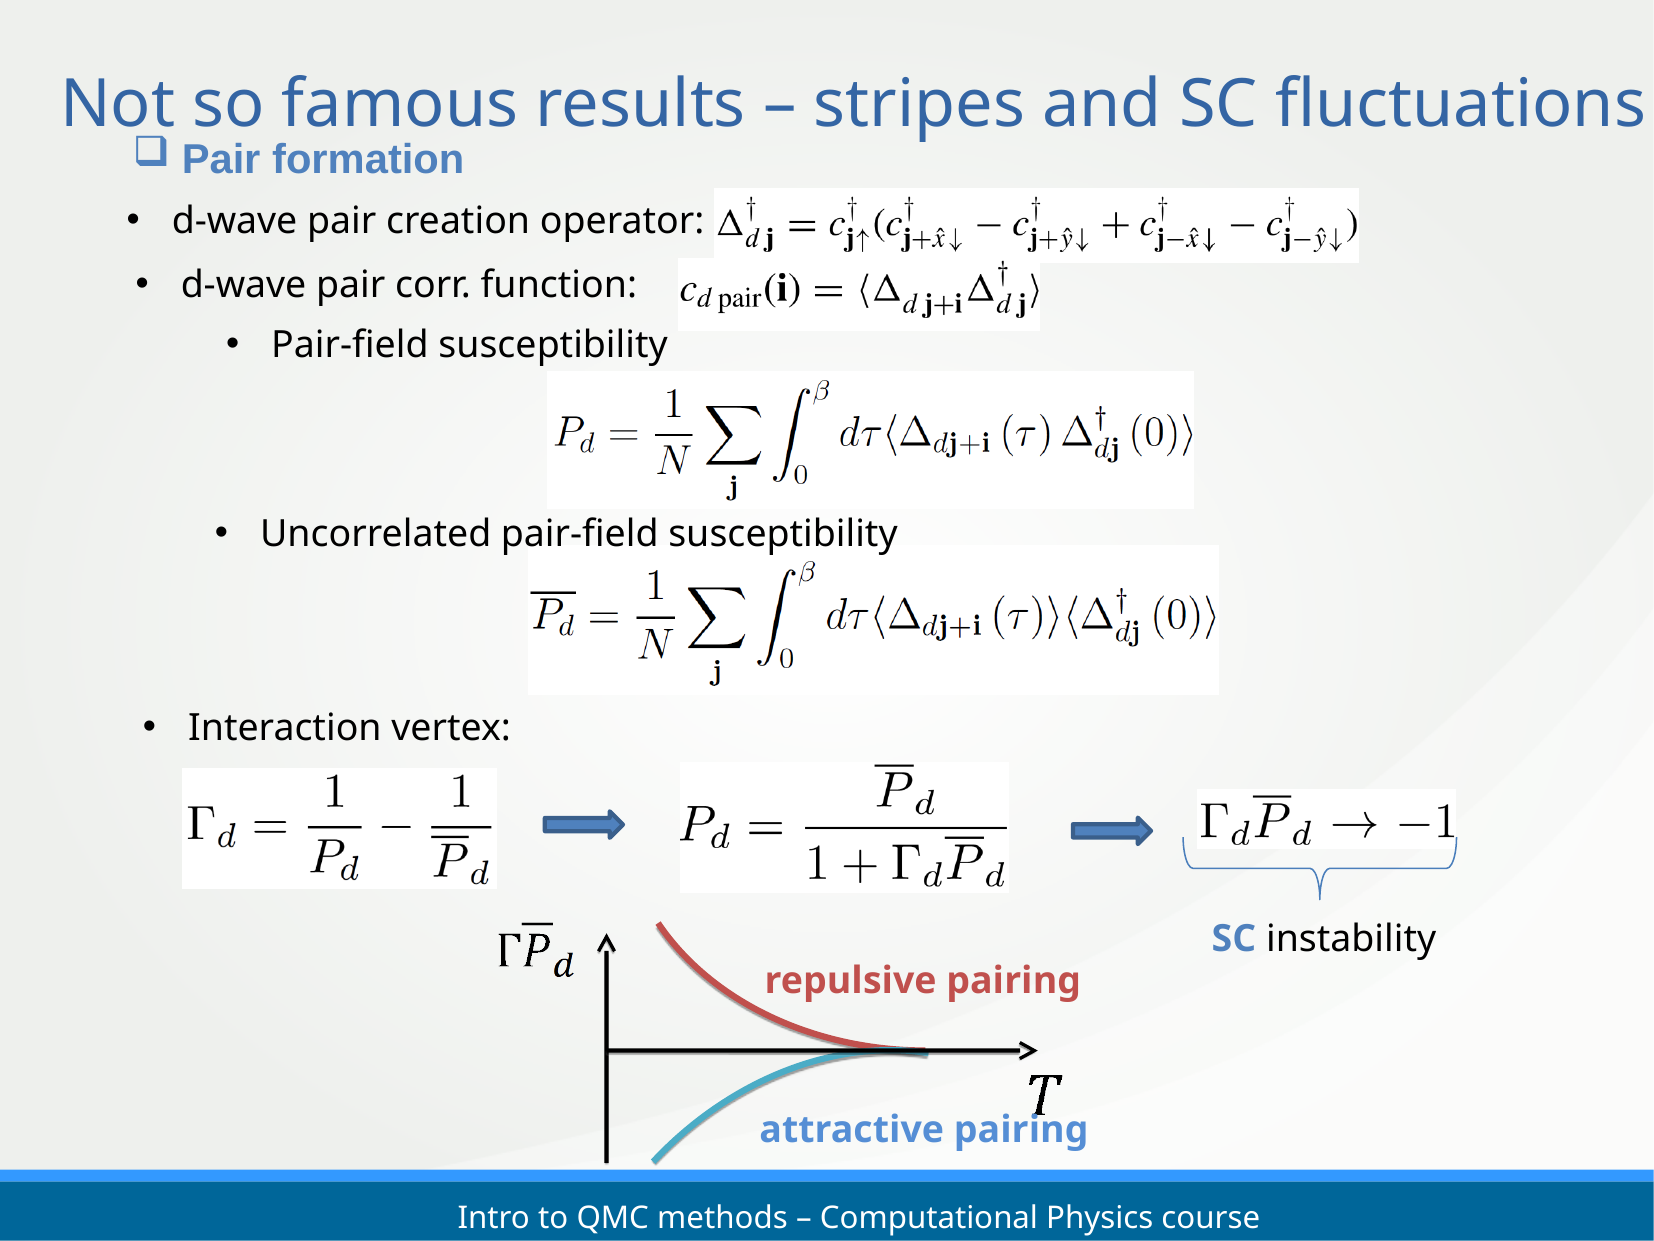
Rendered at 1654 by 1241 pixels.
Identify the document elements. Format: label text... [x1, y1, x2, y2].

text_box Not so famous results – stripes and SC fluctuations [9, 47, 1607, 189]
text_box d-wave pair corr. function: [120, 253, 653, 313]
text_box Pair formation [118, 124, 480, 188]
text_box Interaction vertex: [128, 695, 526, 756]
text_box SC instability [1196, 906, 1452, 967]
text_box attractive pairing [744, 1097, 1104, 1158]
text_box [544, 811, 623, 838]
picture [0, 0, 1654, 1169]
text_box Pair-field susceptibility [211, 312, 683, 373]
text_box repulsive pairing [749, 948, 1097, 1009]
text_box [1072, 817, 1152, 845]
text_box Uncorrelated pair-field susceptibility [199, 501, 914, 562]
text_box d-wave pair creation operator: [111, 188, 714, 248]
